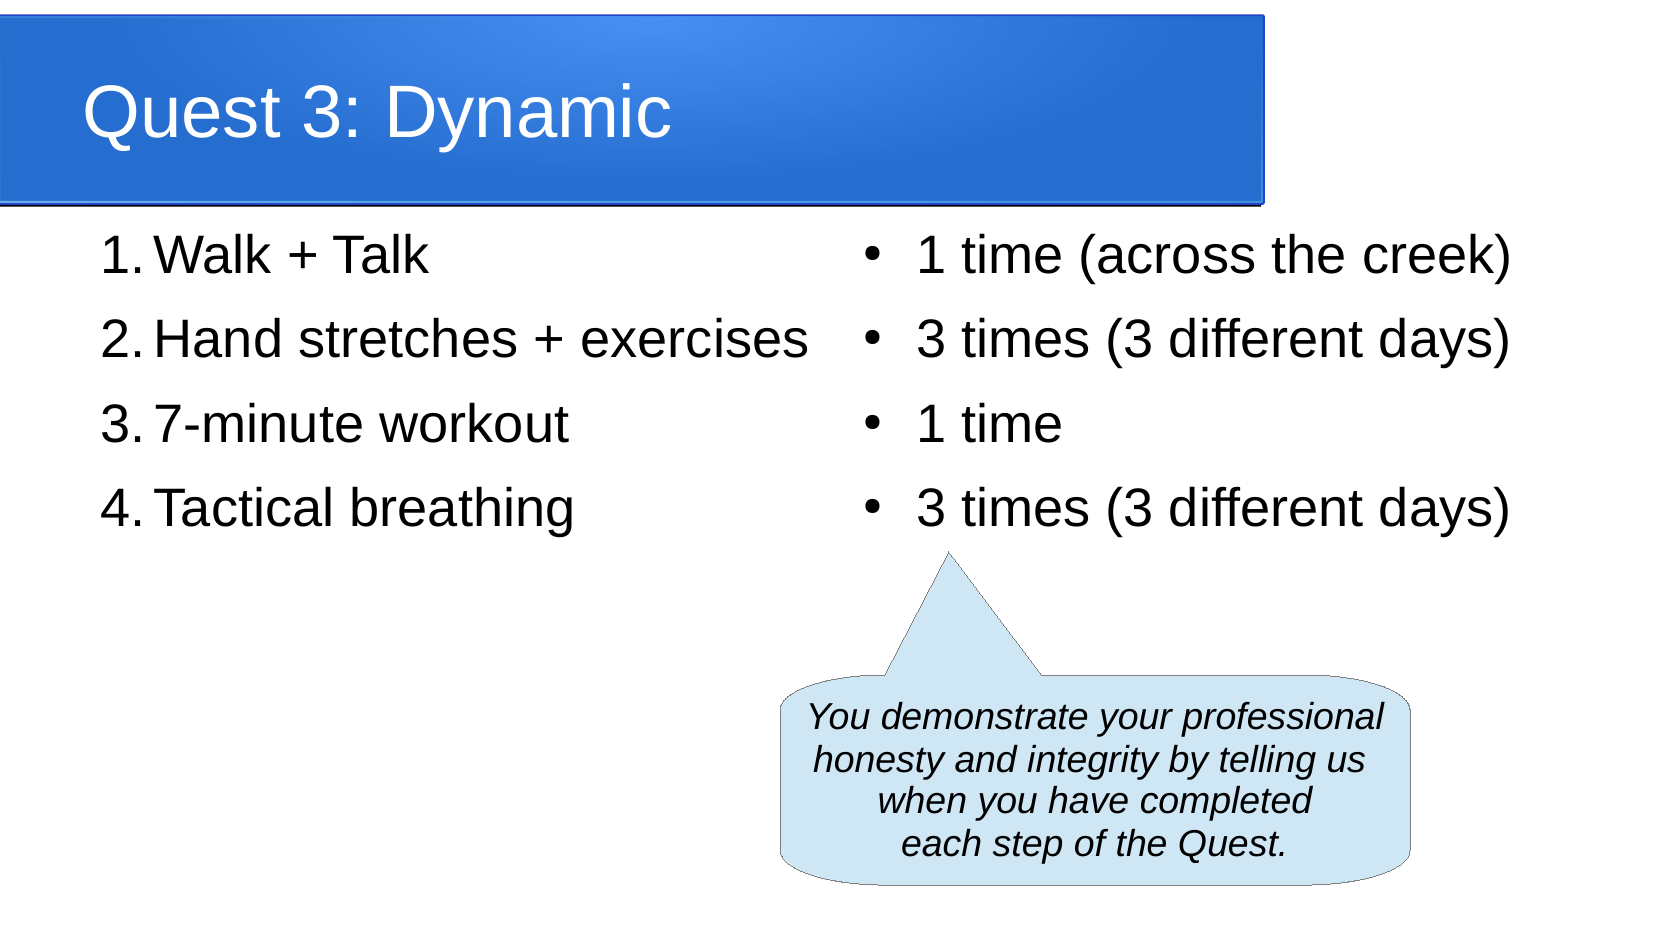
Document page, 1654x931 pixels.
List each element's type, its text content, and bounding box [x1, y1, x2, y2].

list 1 time (across the creek) 3 times (3 different days) 1 time 3 times (3 different days) [845, 224, 1572, 764]
title Quest 3: Dynamic [82, 35, 1235, 189]
text_box You demonstrate your professional honesty and integrity by telling us when you have completed each step of the Quest. [780, 551, 1411, 886]
list Walk + Talk Hand stretches + exercises 7-minute workout Tactical breathing [82, 224, 845, 764]
